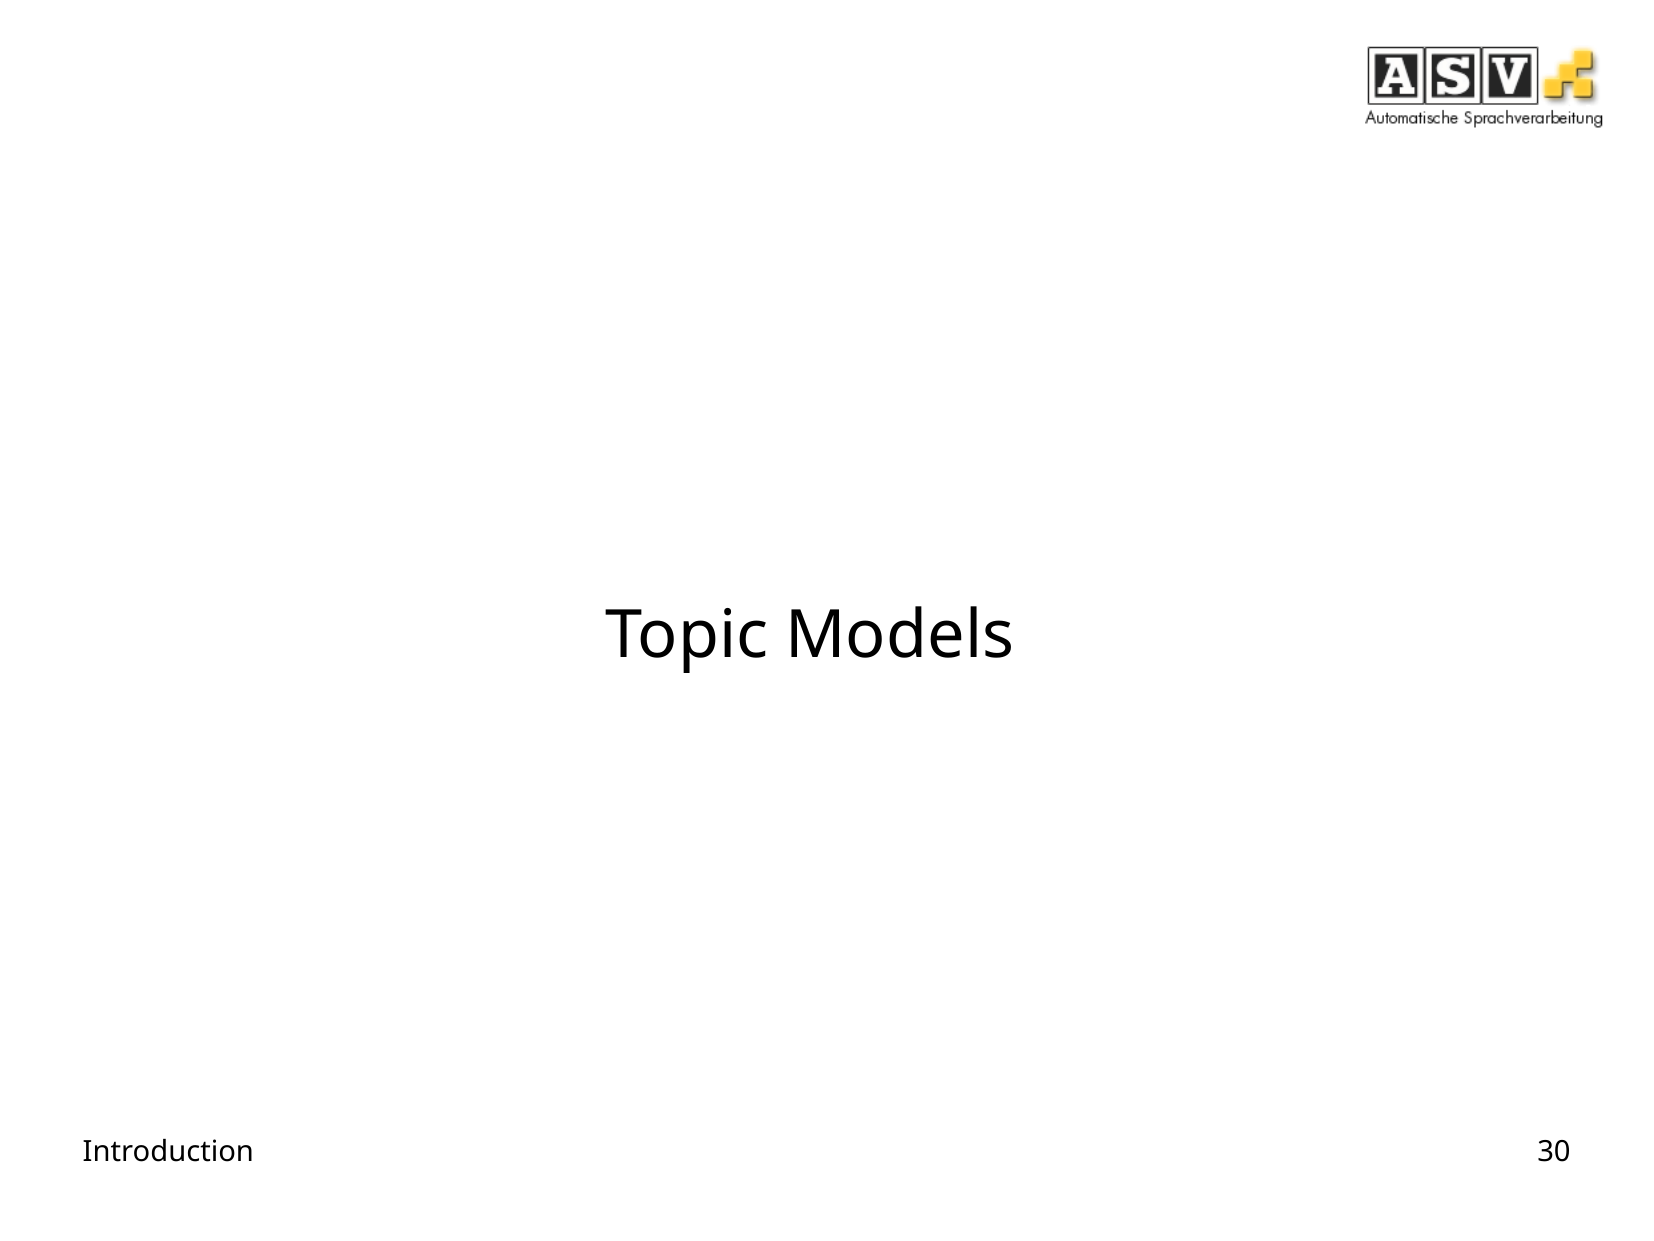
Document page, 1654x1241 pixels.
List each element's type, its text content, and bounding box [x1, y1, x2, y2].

picture [1364, 43, 1605, 129]
subtitle Topic Models [82, 271, 1538, 991]
